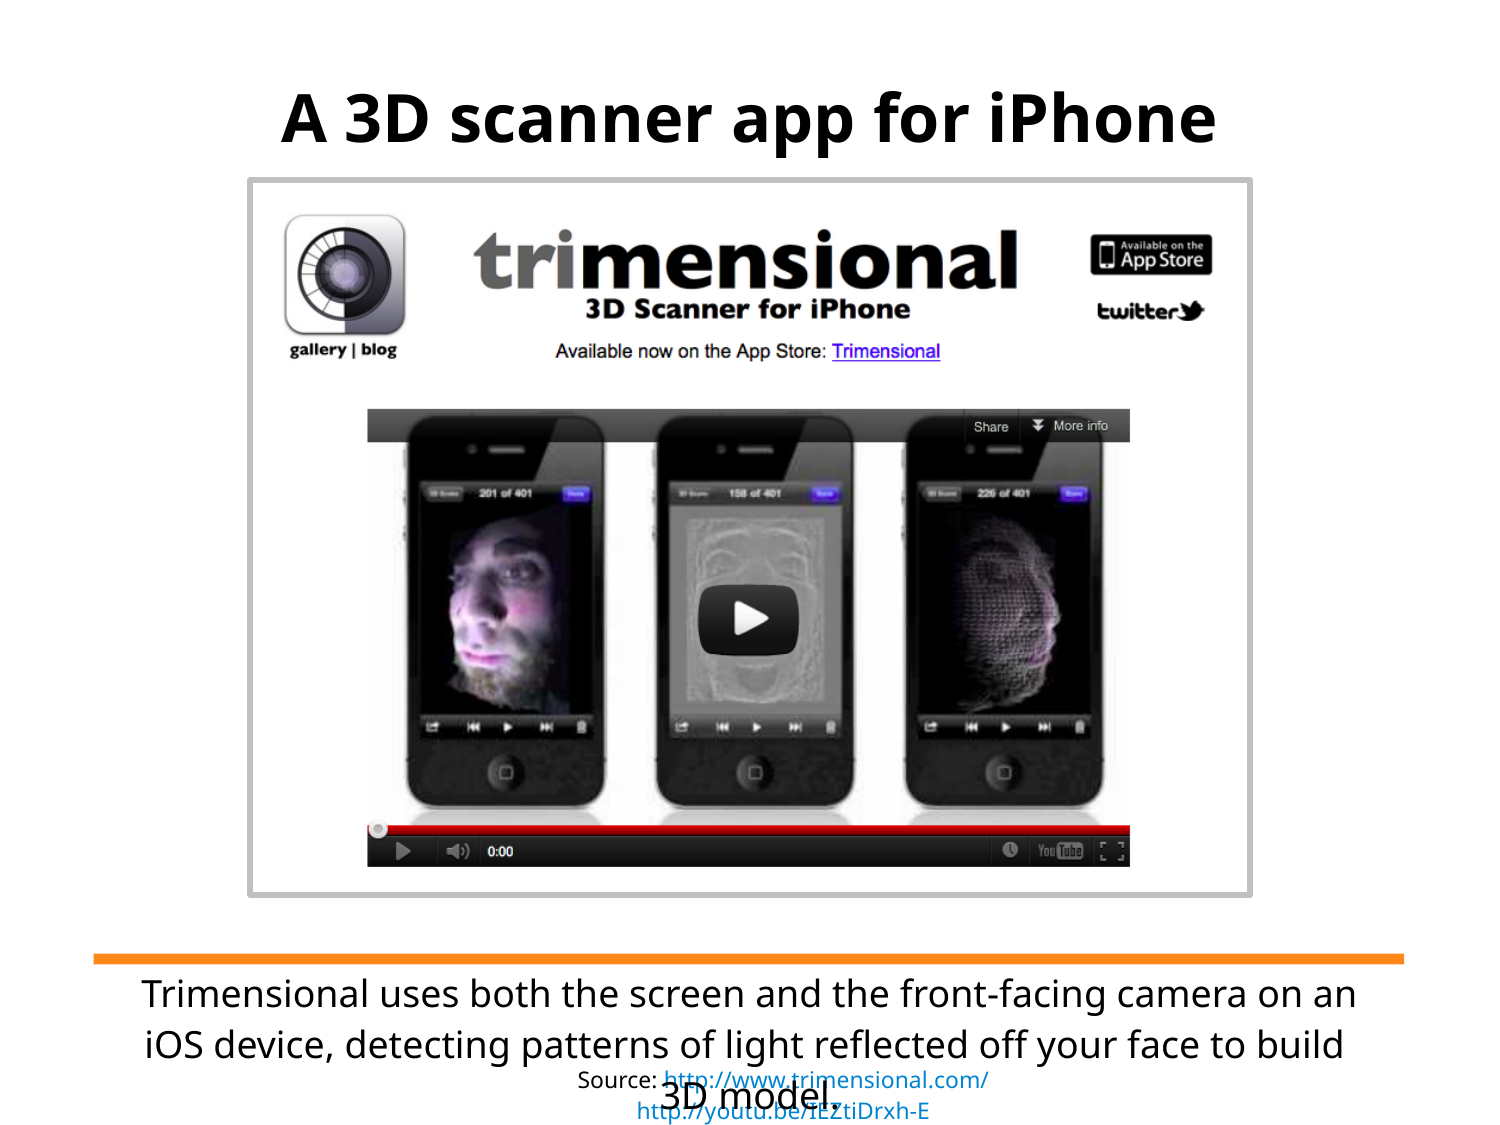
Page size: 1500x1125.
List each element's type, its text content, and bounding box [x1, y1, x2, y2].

picture [0, 0, 1500, 1125]
text_box Source: http://www.trimensional.com/ http://youtu.be/IEZtiDrxh-E [562, 1073, 965, 1125]
text_box Trimensional uses both the screen and the front-facing camera on an iOS device, detecting patterns of light reflected off your face to build 3D model. [122, 960, 1378, 1073]
title A 3D scanner app for iPhone [75, 44, 1426, 188]
